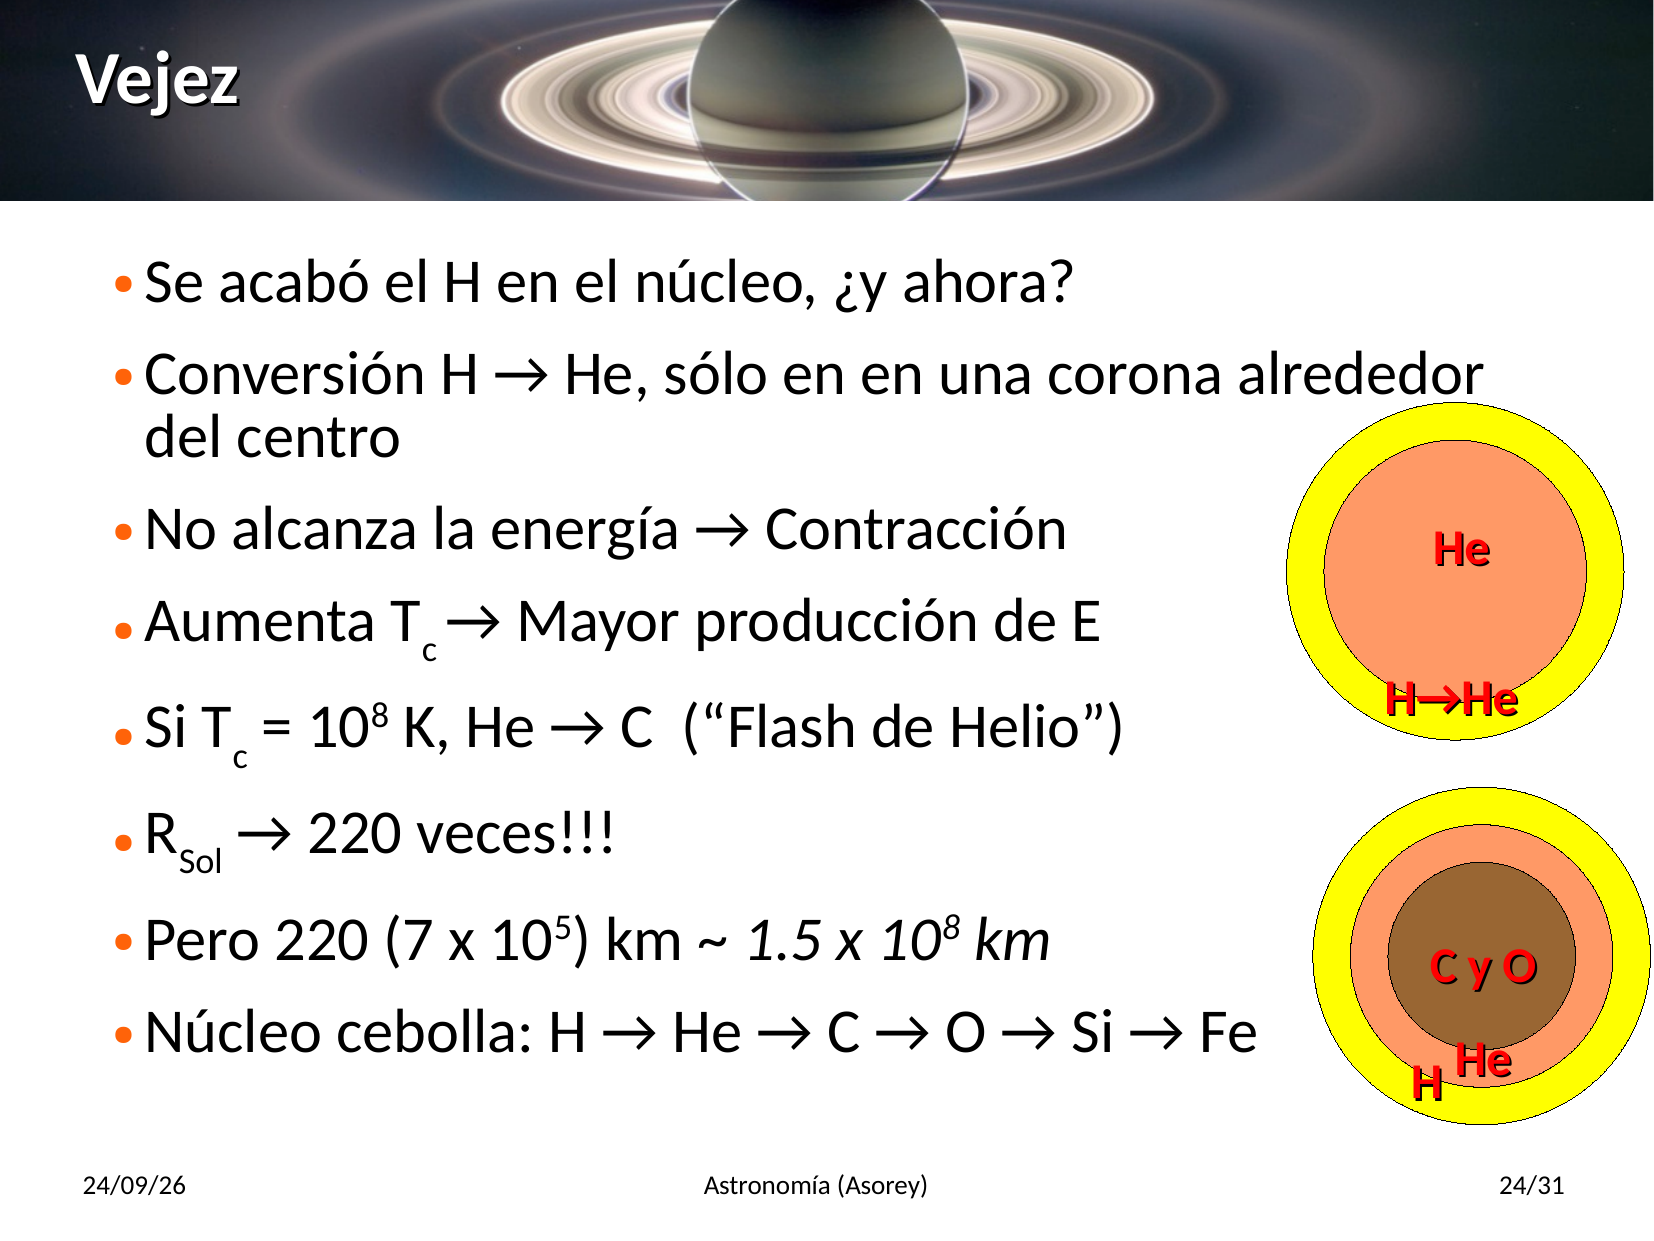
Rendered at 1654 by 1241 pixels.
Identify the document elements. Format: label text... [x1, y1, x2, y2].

text_box [1286, 402, 1625, 717]
list Se acabó el H en el núcleo, ¿y ahora? Conversión H → He, sólo en en una corona alrededor del centro No alcanza la energía → Contracción Aumenta Tc → Mayor producción de E Si Tc = 108 K, He → C (“Flash de Helio”) RSol → 220 veces!!! Pero 220 (7 x 105) km ~ 1.5 x 108 km Núcleo cebolla: H → He → C → O → Si → Fe [82, 255, 1571, 1156]
text_box [1571, 812, 1651, 1100]
text_box He [1418, 519, 1505, 585]
text_box He [1439, 1030, 1534, 1096]
text_box C y O [1415, 937, 1576, 1003]
text_box H→He [1369, 669, 1550, 741]
title Vejez [75, 19, 1564, 151]
picture [0, 0, 1654, 201]
